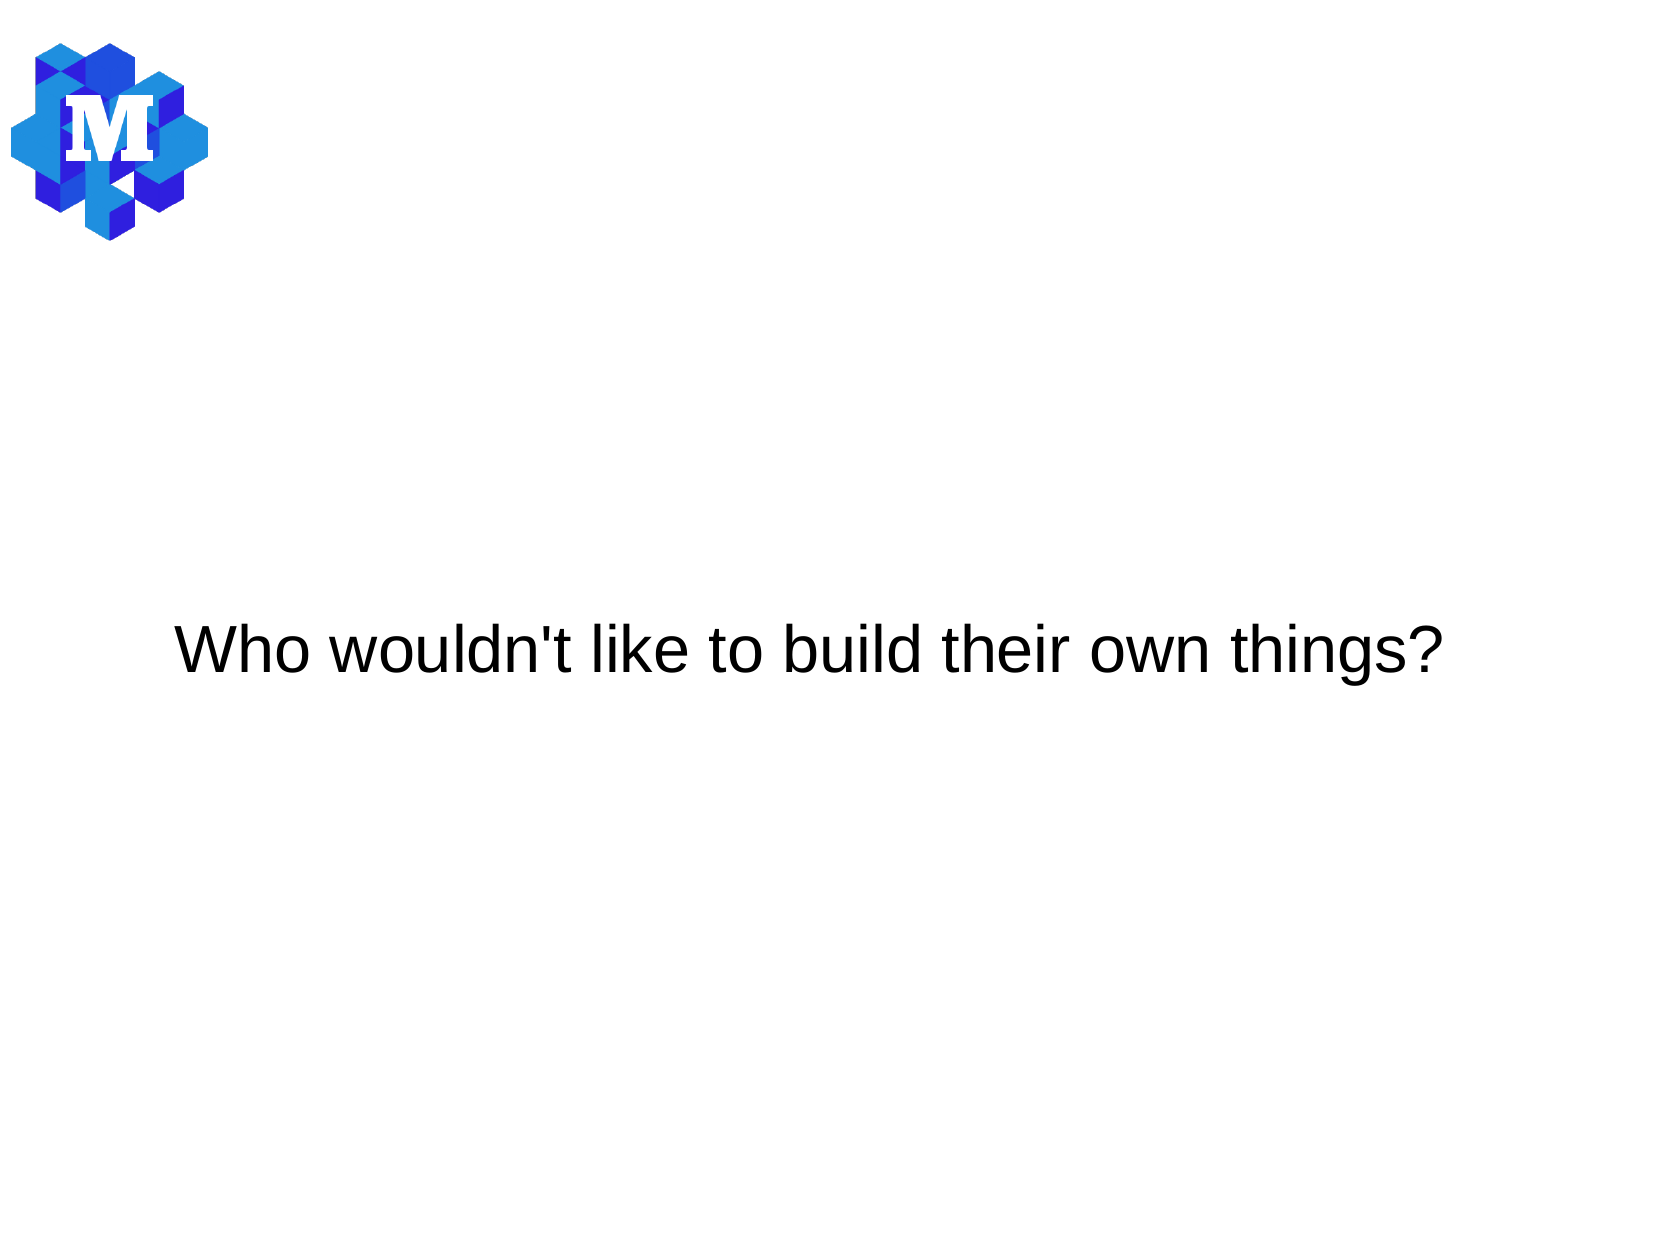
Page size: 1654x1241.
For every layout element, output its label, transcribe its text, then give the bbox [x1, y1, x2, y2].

subtitle Who wouldn't like to build their own things? [82, 290, 1538, 1010]
picture [11, 15, 208, 241]
